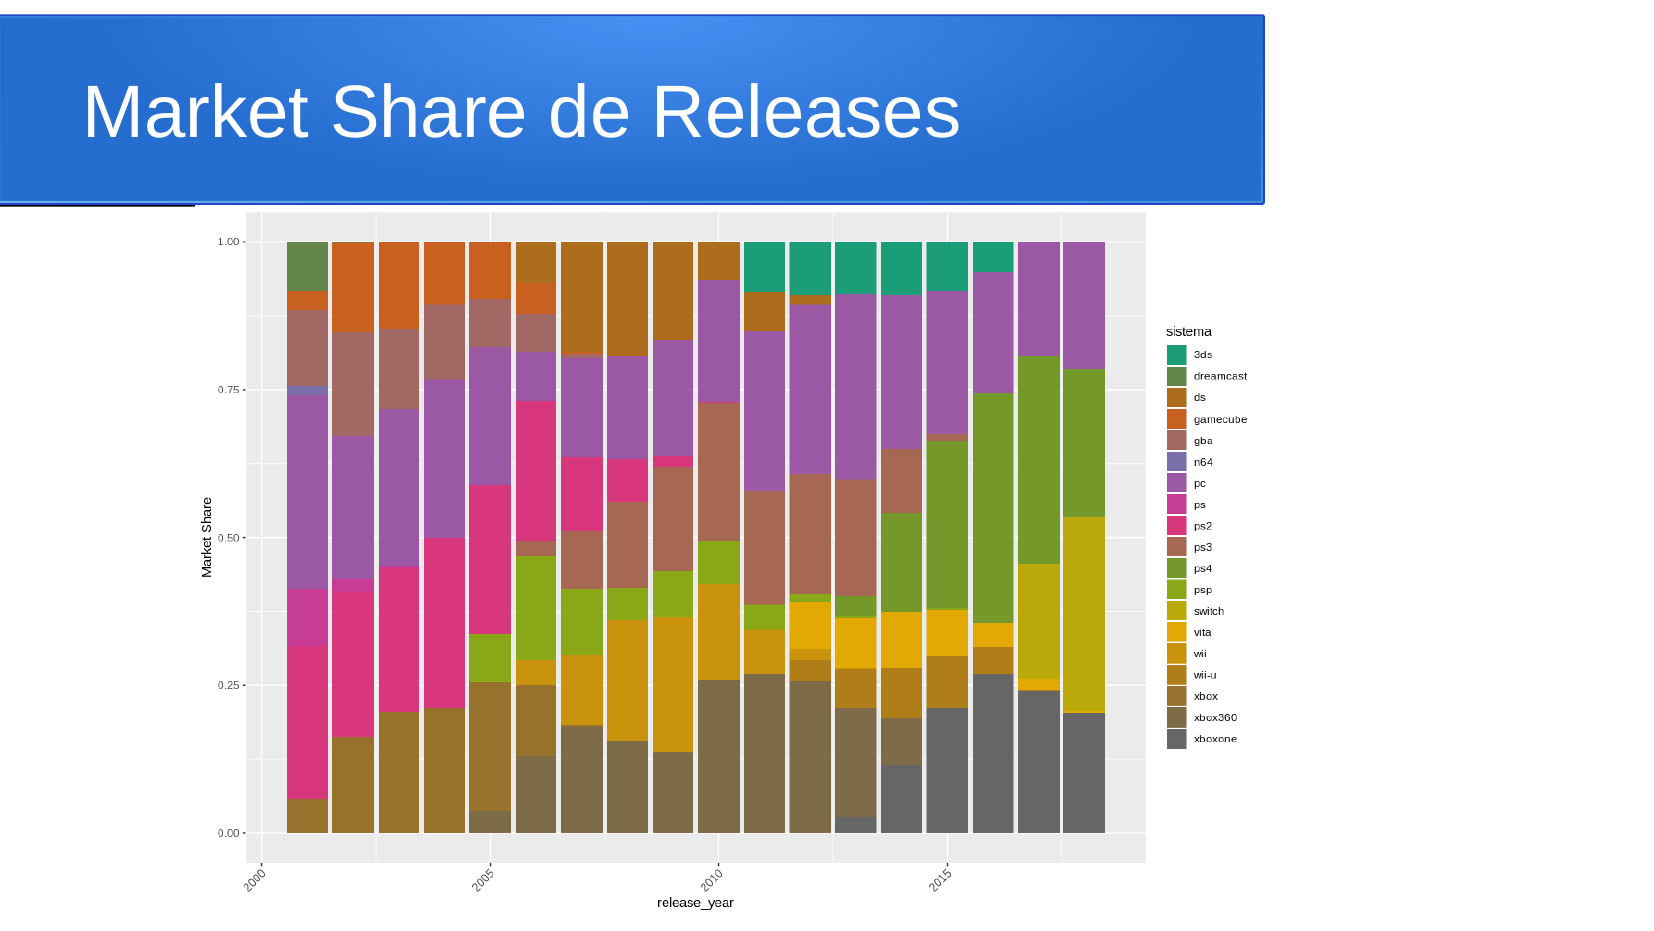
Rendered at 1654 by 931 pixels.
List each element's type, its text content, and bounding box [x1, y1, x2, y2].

picture [195, 205, 1261, 916]
title Market Share de Releases [82, 35, 1235, 189]
